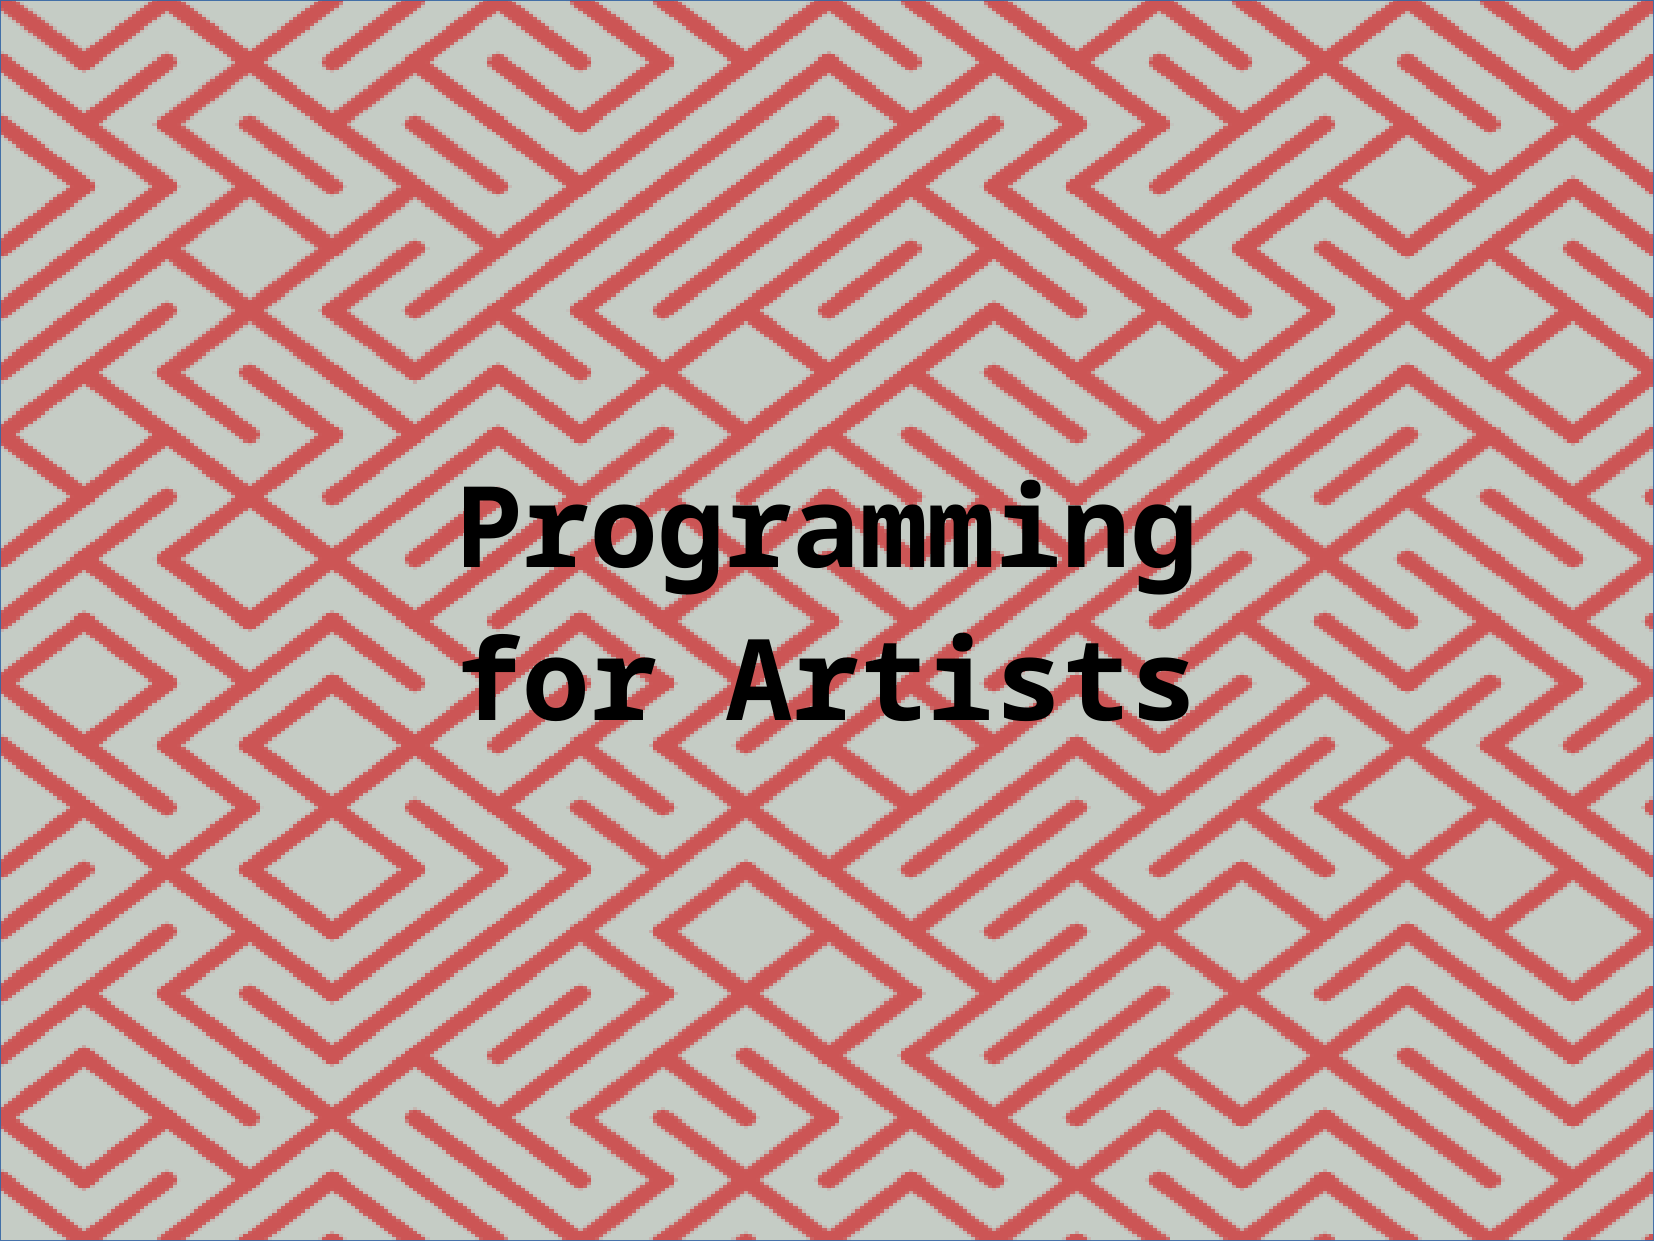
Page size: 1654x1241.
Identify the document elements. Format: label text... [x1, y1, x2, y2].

text_box [0, 0, 1654, 1241]
subtitle Programming for Artists [413, 397, 1240, 804]
